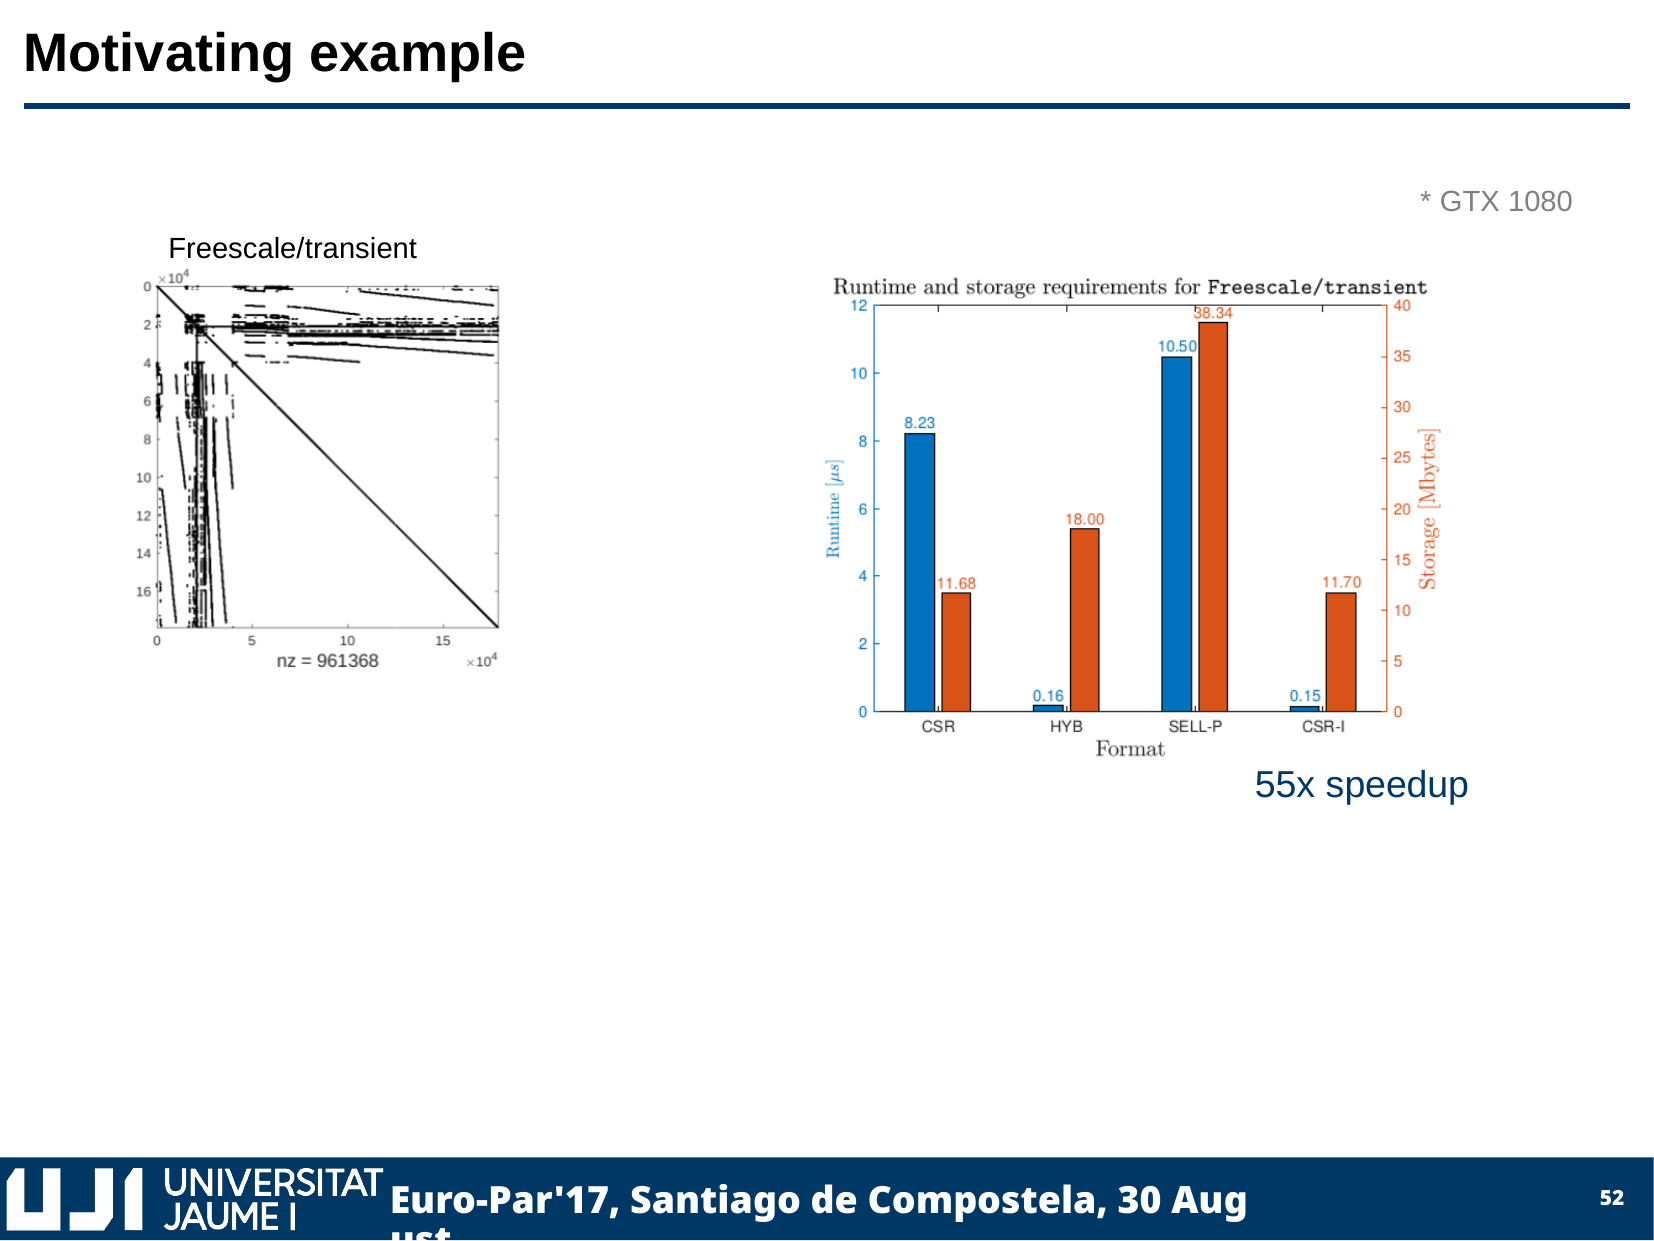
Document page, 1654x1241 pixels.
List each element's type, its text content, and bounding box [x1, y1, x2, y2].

picture [106, 236, 556, 693]
picture [818, 259, 1453, 779]
picture [0, 1158, 390, 1241]
text_box 55x speedup [1240, 755, 1484, 813]
title Motivating example [23, 0, 1630, 107]
text_box Freescale/transient [153, 224, 502, 273]
text_box * GTX 1080 [1405, 177, 1589, 225]
